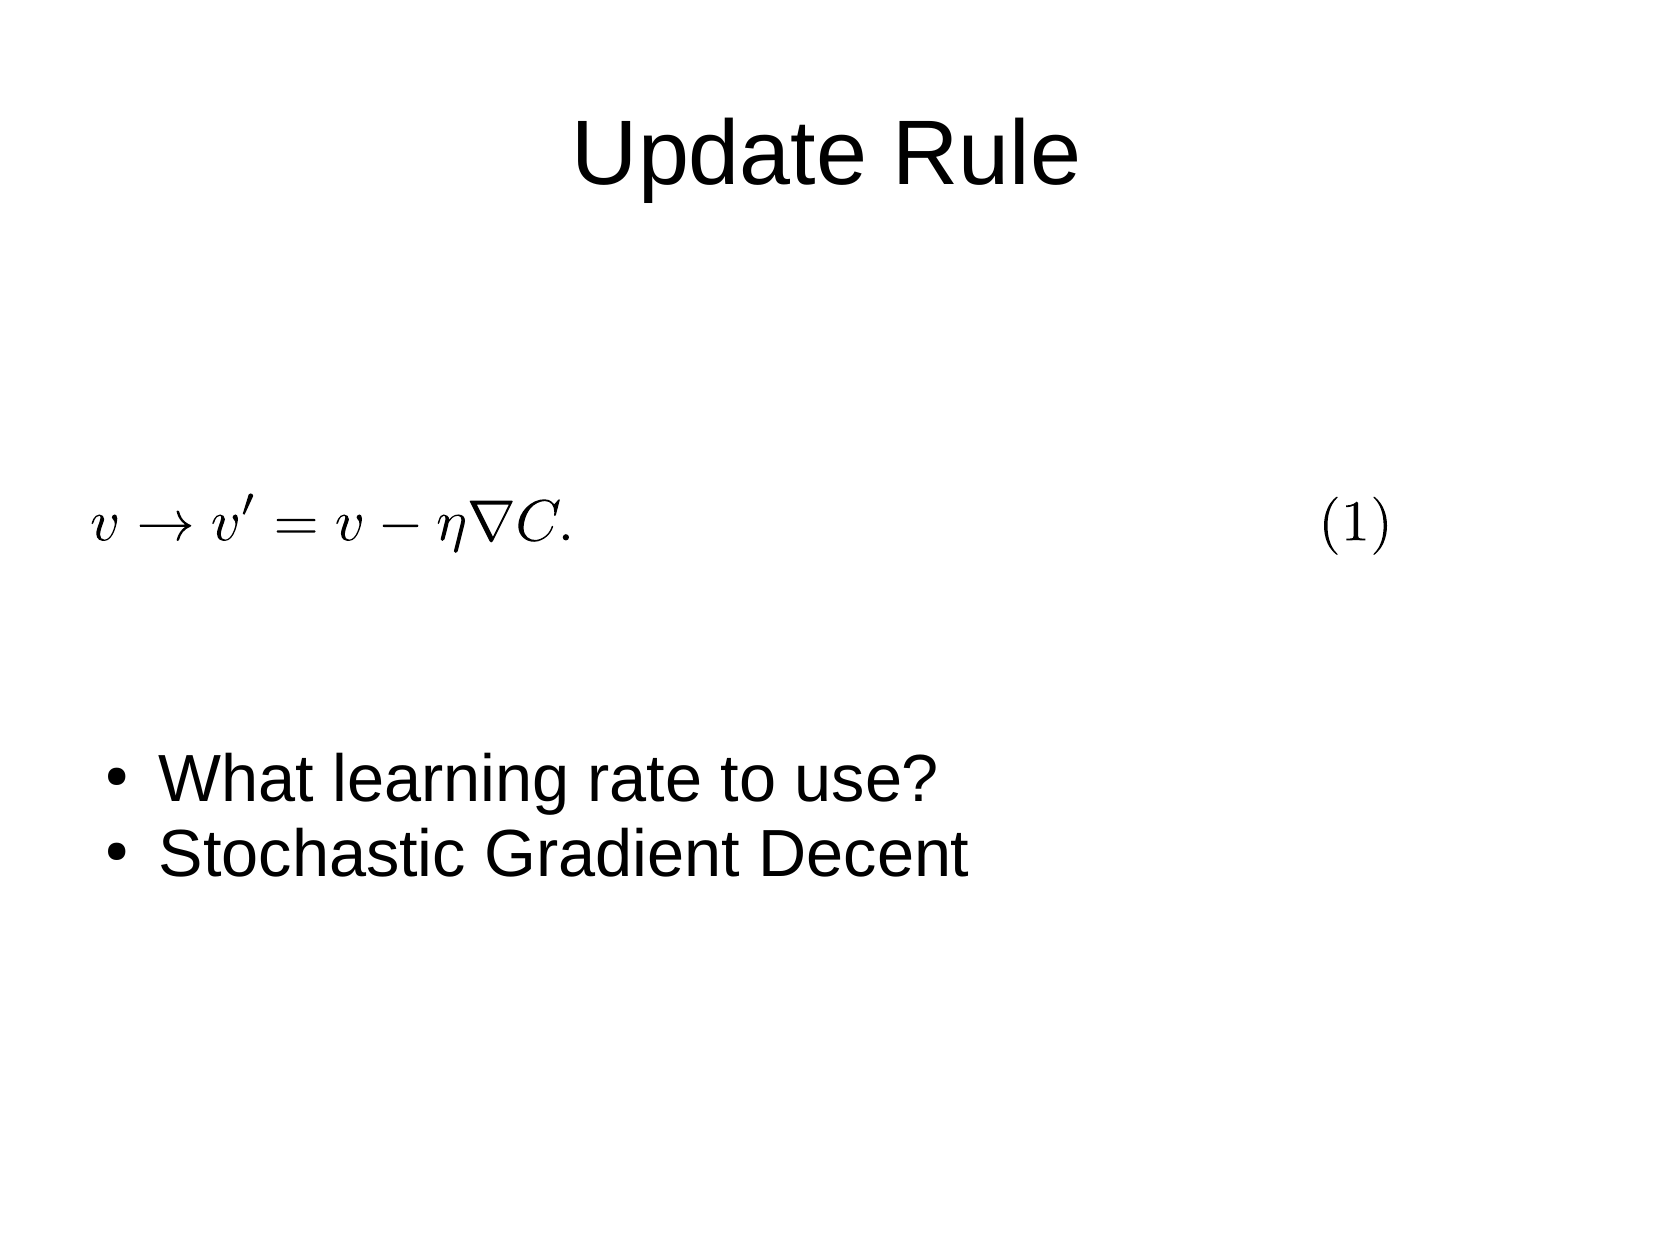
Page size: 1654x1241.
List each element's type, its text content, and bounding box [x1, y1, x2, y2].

title Update Rule [82, 49, 1571, 257]
text_box [90, 493, 1393, 556]
text_box What learning rate to use? Stochastic Gradient Decent [90, 733, 988, 898]
